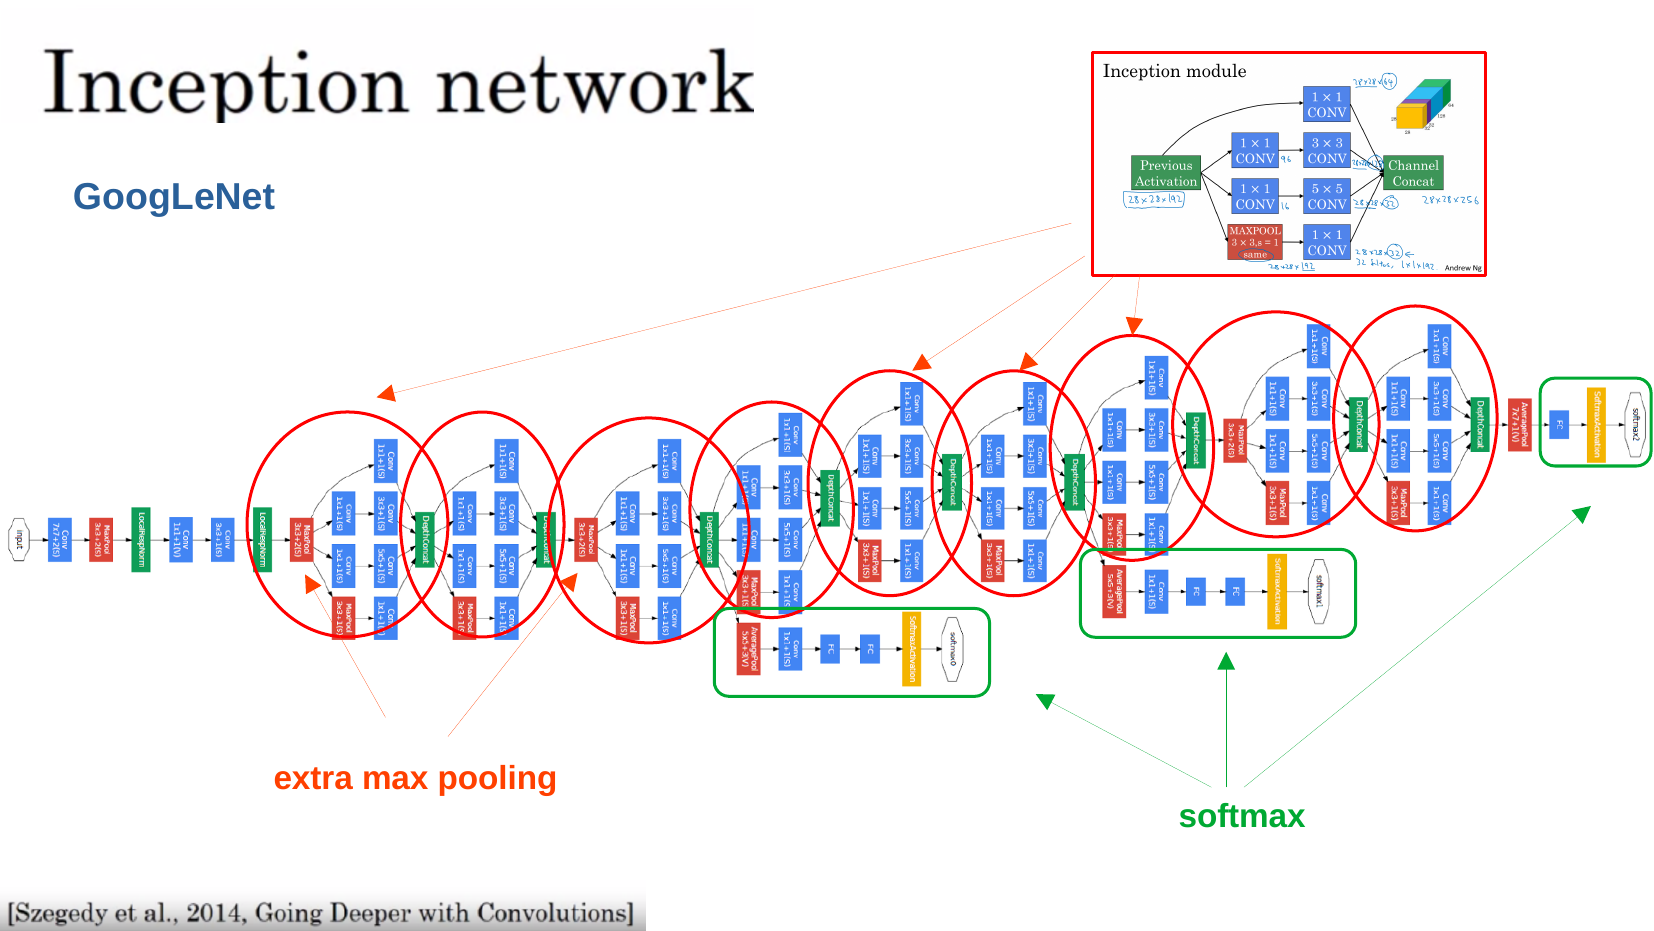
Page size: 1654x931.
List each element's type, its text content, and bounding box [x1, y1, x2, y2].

picture [1, 5, 754, 123]
picture [810, 428, 851, 567]
picture [823, 373, 949, 594]
picture [716, 610, 988, 694]
picture [1355, 323, 1495, 529]
picture [0, 880, 646, 931]
picture [1025, 323, 1131, 388]
picture [692, 444, 747, 597]
picture [0, 323, 1065, 695]
picture [813, 323, 1654, 695]
picture [1094, 54, 1485, 274]
picture [1052, 396, 1094, 535]
text_box GoogLeNet [58, 167, 290, 225]
picture [1064, 337, 1200, 547]
picture [1082, 551, 1354, 635]
picture [934, 415, 970, 552]
picture [249, 414, 419, 635]
picture [954, 373, 1082, 594]
picture [1105, 551, 1159, 558]
text_box softmax [1163, 789, 1370, 842]
picture [1134, 323, 1226, 362]
picture [1175, 371, 1212, 499]
picture [425, 414, 556, 635]
picture [403, 453, 446, 596]
picture [550, 489, 562, 566]
picture [1336, 353, 1377, 491]
picture [1326, 323, 1368, 344]
picture [482, 593, 718, 695]
picture [712, 404, 836, 606]
picture [748, 610, 796, 616]
picture [558, 420, 724, 641]
picture [1190, 323, 1353, 535]
picture [343, 581, 562, 695]
text_box extra max pooling [258, 751, 618, 812]
